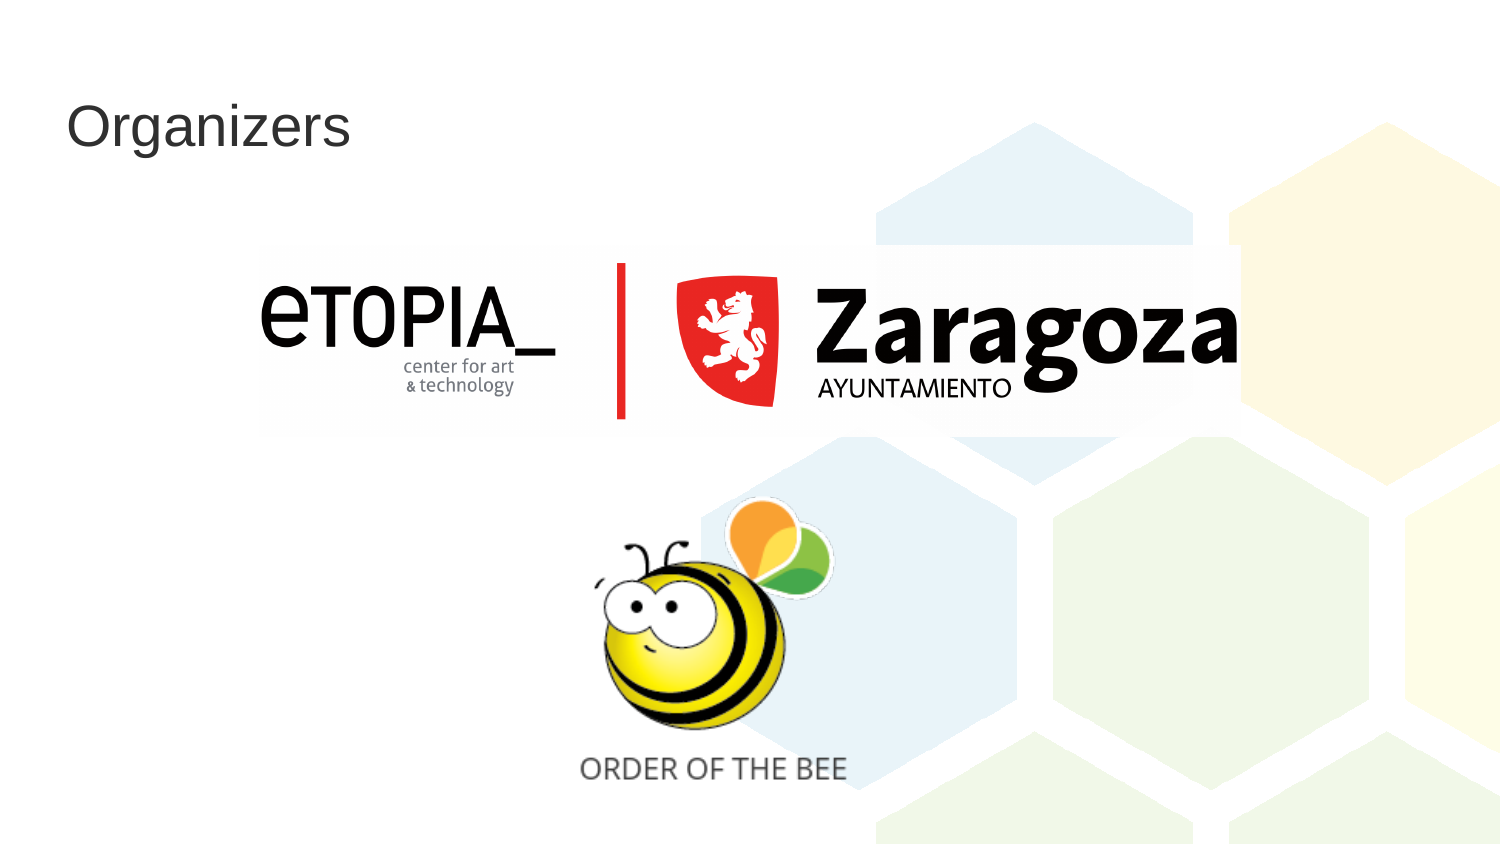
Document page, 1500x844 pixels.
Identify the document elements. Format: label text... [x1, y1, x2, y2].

picture [0, 0, 1500, 844]
title Organizers [51, 72, 1449, 167]
